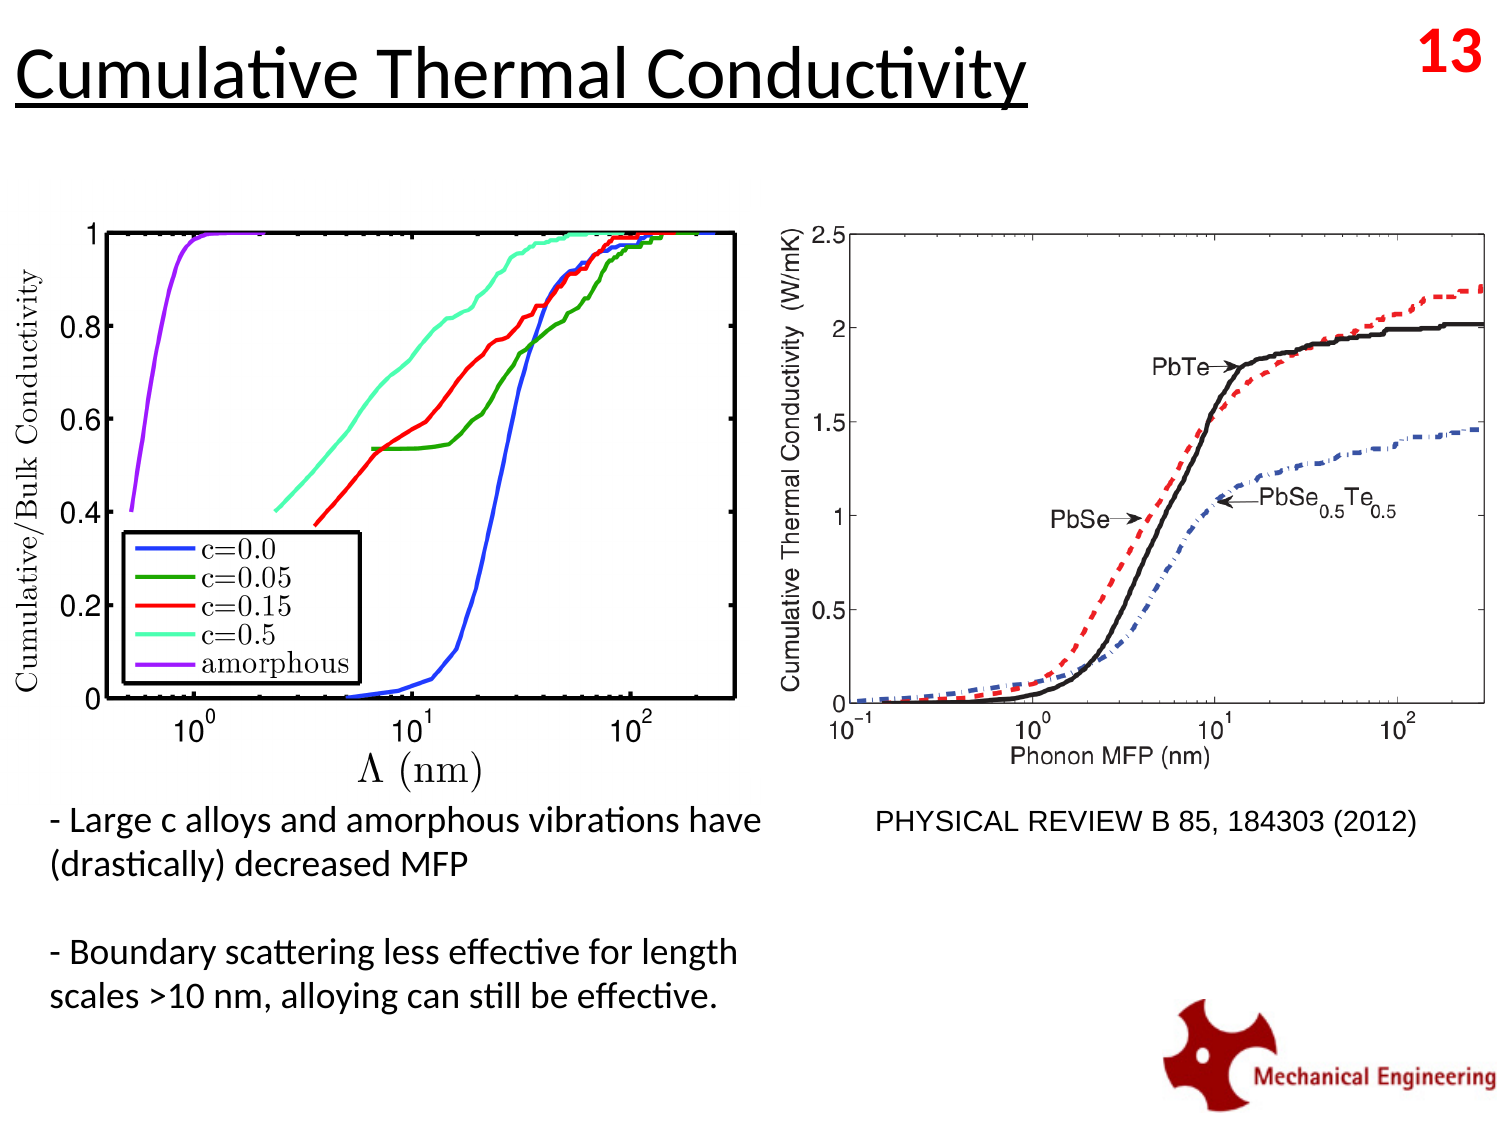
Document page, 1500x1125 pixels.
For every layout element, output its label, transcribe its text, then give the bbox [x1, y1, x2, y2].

text_box - Large c alloys and amorphous vibrations have (drastically) decreased MFP - Boundary scattering less effective for length scales >10 nm, alloying can still be effective. [34, 789, 796, 1125]
text_box 13 [1400, 0, 1499, 93]
title Cumulative Thermal Conductivity [0, 0, 1380, 162]
text_box PHYSICAL REVIEW B 85, 184303 (2012) [860, 795, 1441, 854]
picture [0, 179, 1500, 811]
picture [1162, 999, 1497, 1113]
